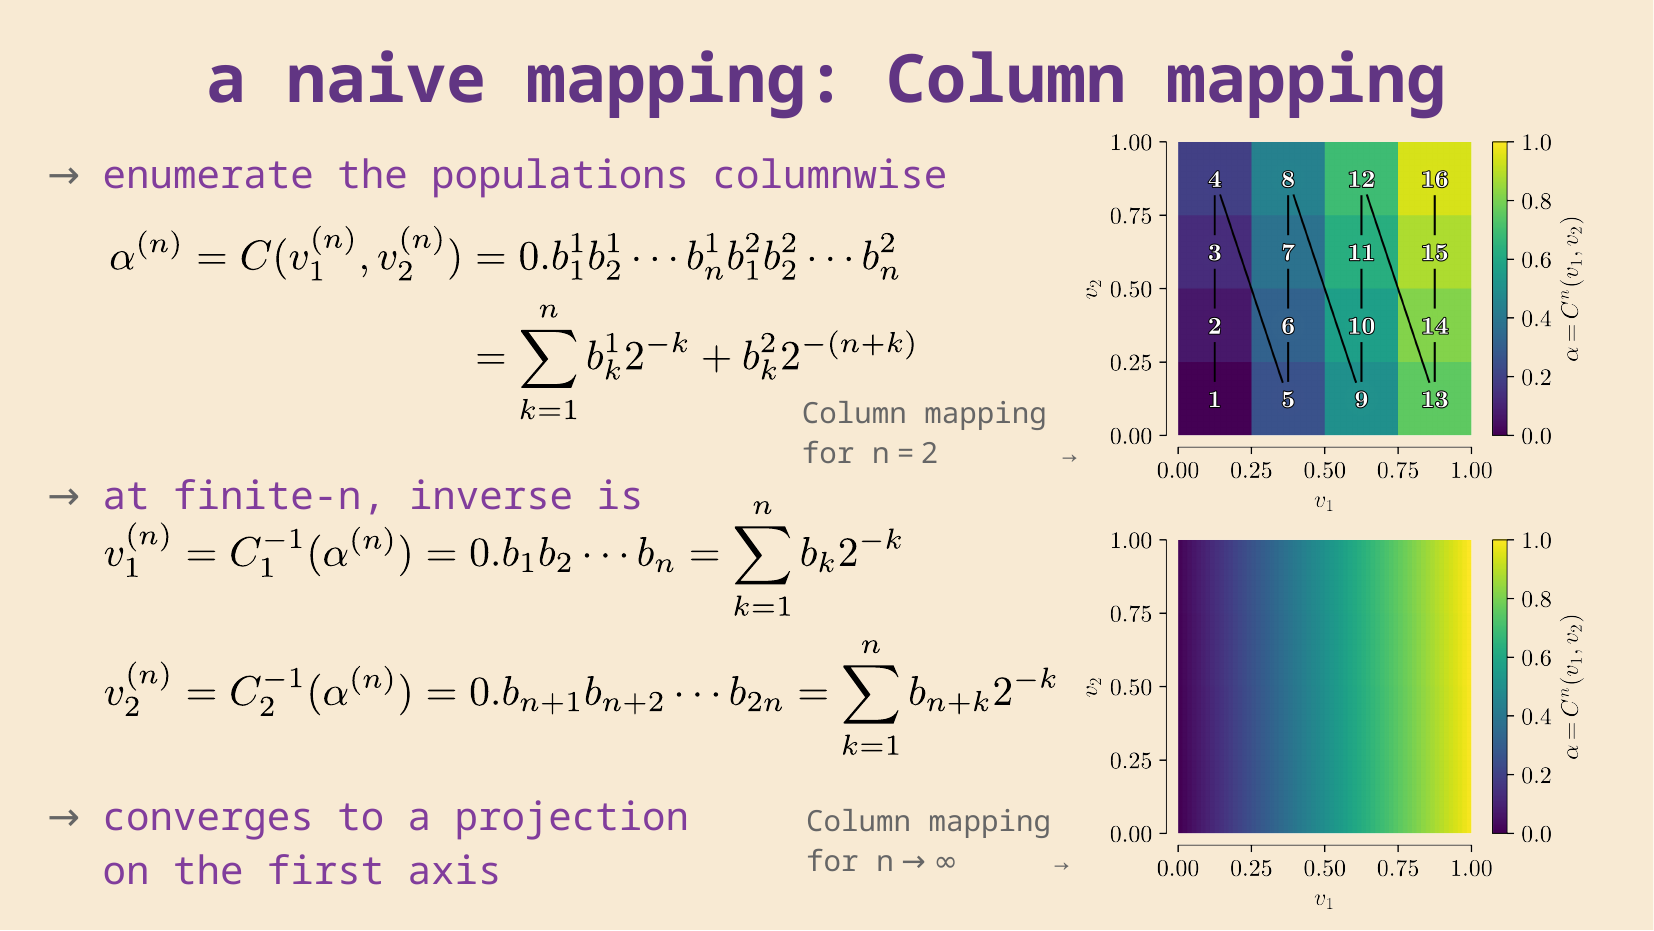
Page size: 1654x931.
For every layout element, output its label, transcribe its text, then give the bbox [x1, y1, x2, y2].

text_box [231, 536, 261, 567]
text_box [603, 698, 621, 712]
text_box [626, 341, 643, 370]
text_box [160, 661, 169, 691]
text_box [606, 332, 618, 353]
text_box [522, 552, 534, 572]
text_box [734, 526, 791, 585]
text_box [589, 240, 605, 270]
text_box [779, 596, 790, 616]
text_box [400, 534, 410, 577]
text_box [649, 691, 663, 712]
text_box [909, 676, 926, 706]
text_box [761, 359, 777, 380]
text_box [565, 399, 577, 420]
text_box [324, 234, 342, 249]
text_box [702, 345, 731, 373]
text_box [557, 552, 571, 572]
text_box [401, 225, 410, 256]
text_box [260, 696, 274, 716]
text_box [568, 691, 579, 712]
text_box [363, 674, 382, 688]
text_box [110, 250, 135, 270]
text_box [880, 266, 899, 280]
text_box [171, 230, 179, 260]
text_box [139, 670, 158, 684]
text_box [672, 331, 688, 353]
text_box [352, 665, 361, 695]
text_box [782, 341, 799, 370]
text_box [434, 225, 442, 256]
text_box [881, 232, 894, 253]
text_box [521, 329, 577, 388]
text_box Column mapping for n → ∞ → [791, 792, 1106, 931]
text_box [764, 240, 781, 270]
text_box [520, 698, 539, 712]
text_box [734, 595, 749, 616]
text_box [887, 735, 899, 755]
text_box [128, 522, 137, 552]
title a naive mapping: Column mapping [82, 31, 1571, 187]
text_box [638, 536, 654, 567]
text_box [747, 260, 758, 280]
text_box [624, 693, 646, 715]
text_box [743, 340, 760, 370]
text_box [687, 240, 704, 270]
text_box [400, 673, 410, 716]
text_box [520, 241, 538, 271]
text_box [843, 734, 858, 756]
text_box [313, 225, 321, 256]
text_box [843, 665, 899, 724]
text_box [782, 260, 796, 280]
list enumerate the populations columnwise at finite-n, inverse is converges to a projection on the first axis [47, 146, 1045, 899]
text_box [706, 232, 718, 253]
text_box [363, 535, 382, 549]
text_box [782, 232, 796, 253]
text_box [801, 538, 817, 567]
text_box [728, 240, 744, 270]
text_box [606, 260, 620, 280]
text_box [128, 661, 137, 691]
text_box [503, 676, 519, 706]
text_box [887, 331, 903, 353]
text_box [241, 240, 272, 271]
text_box [352, 526, 361, 556]
text_box [290, 528, 302, 548]
text_box [378, 250, 397, 270]
text_box [539, 536, 556, 567]
text_box [552, 240, 569, 270]
text_box [104, 547, 124, 567]
text_box [1041, 667, 1056, 688]
text_box [539, 304, 558, 318]
text_box [150, 239, 168, 253]
text_box [290, 667, 302, 688]
text_box [705, 266, 723, 280]
text_box [311, 261, 323, 281]
text_box [948, 693, 970, 715]
text_box [571, 232, 583, 253]
text_box [753, 501, 772, 515]
text_box [324, 686, 348, 706]
text_box [587, 340, 604, 370]
text_box Column mapping for n = 2 → [787, 385, 1101, 538]
text_box [863, 240, 879, 270]
text_box [345, 225, 353, 256]
text_box [125, 696, 139, 716]
text_box [104, 686, 124, 706]
text_box [862, 640, 880, 654]
text_box [745, 232, 759, 253]
text_box [412, 234, 431, 249]
text_box [160, 522, 169, 552]
text_box [585, 676, 602, 706]
text_box [503, 536, 519, 567]
text_box [761, 332, 775, 353]
text_box [541, 693, 564, 715]
text_box [324, 547, 348, 567]
text_box [730, 676, 746, 706]
text_box [974, 690, 989, 712]
text_box [139, 230, 147, 260]
text_box [449, 238, 460, 280]
text_box [231, 675, 261, 706]
text_box [994, 677, 1011, 705]
text_box [362, 264, 367, 278]
text_box [906, 330, 914, 360]
text_box [470, 677, 489, 706]
text_box [310, 673, 321, 716]
text_box [886, 538, 901, 549]
text_box [862, 334, 884, 356]
text_box [927, 698, 945, 712]
text_box [139, 531, 158, 545]
text_box [262, 557, 273, 577]
text_box [384, 665, 393, 695]
picture [1066, 119, 1598, 924]
text_box [398, 261, 412, 281]
text_box [470, 538, 489, 567]
text_box [841, 339, 859, 353]
text_box [819, 551, 834, 573]
text_box [126, 557, 138, 577]
text_box [310, 534, 321, 577]
text_box [571, 260, 583, 280]
text_box [748, 691, 761, 712]
text_box [605, 359, 621, 380]
text_box [384, 526, 393, 556]
text_box [520, 398, 535, 420]
text_box [655, 559, 674, 573]
text_box [839, 538, 857, 566]
text_box [289, 250, 308, 270]
text_box [764, 698, 783, 712]
text_box [830, 330, 838, 360]
text_box [276, 238, 286, 280]
text_box [608, 232, 619, 253]
